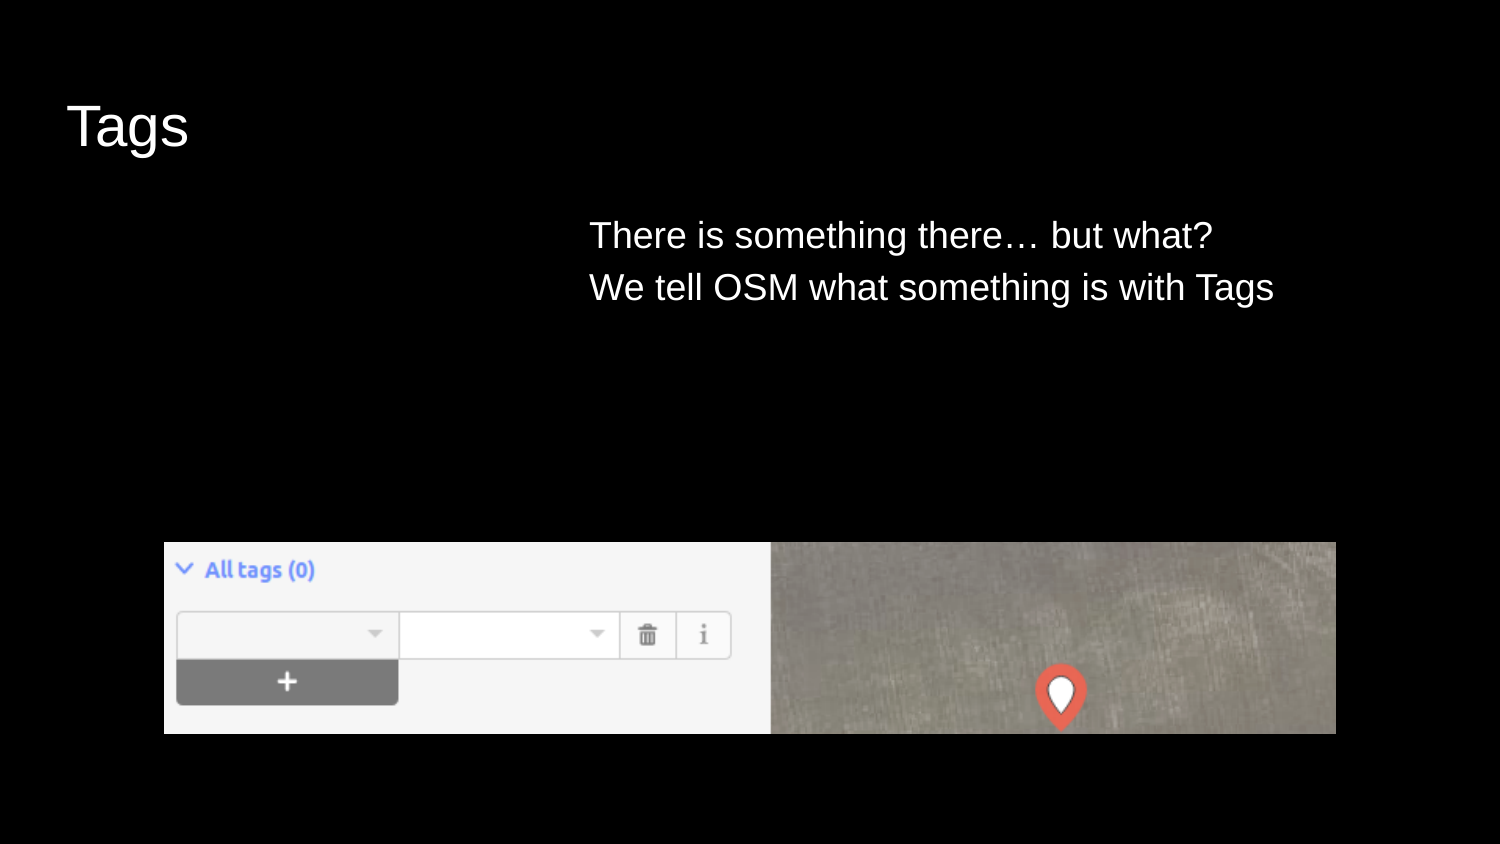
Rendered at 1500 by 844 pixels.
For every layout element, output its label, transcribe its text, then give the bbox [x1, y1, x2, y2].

picture [164, 542, 1336, 734]
list There is something there… but what? We tell OSM what something is with Tags [574, 189, 1449, 750]
title Tags [51, 72, 1449, 167]
